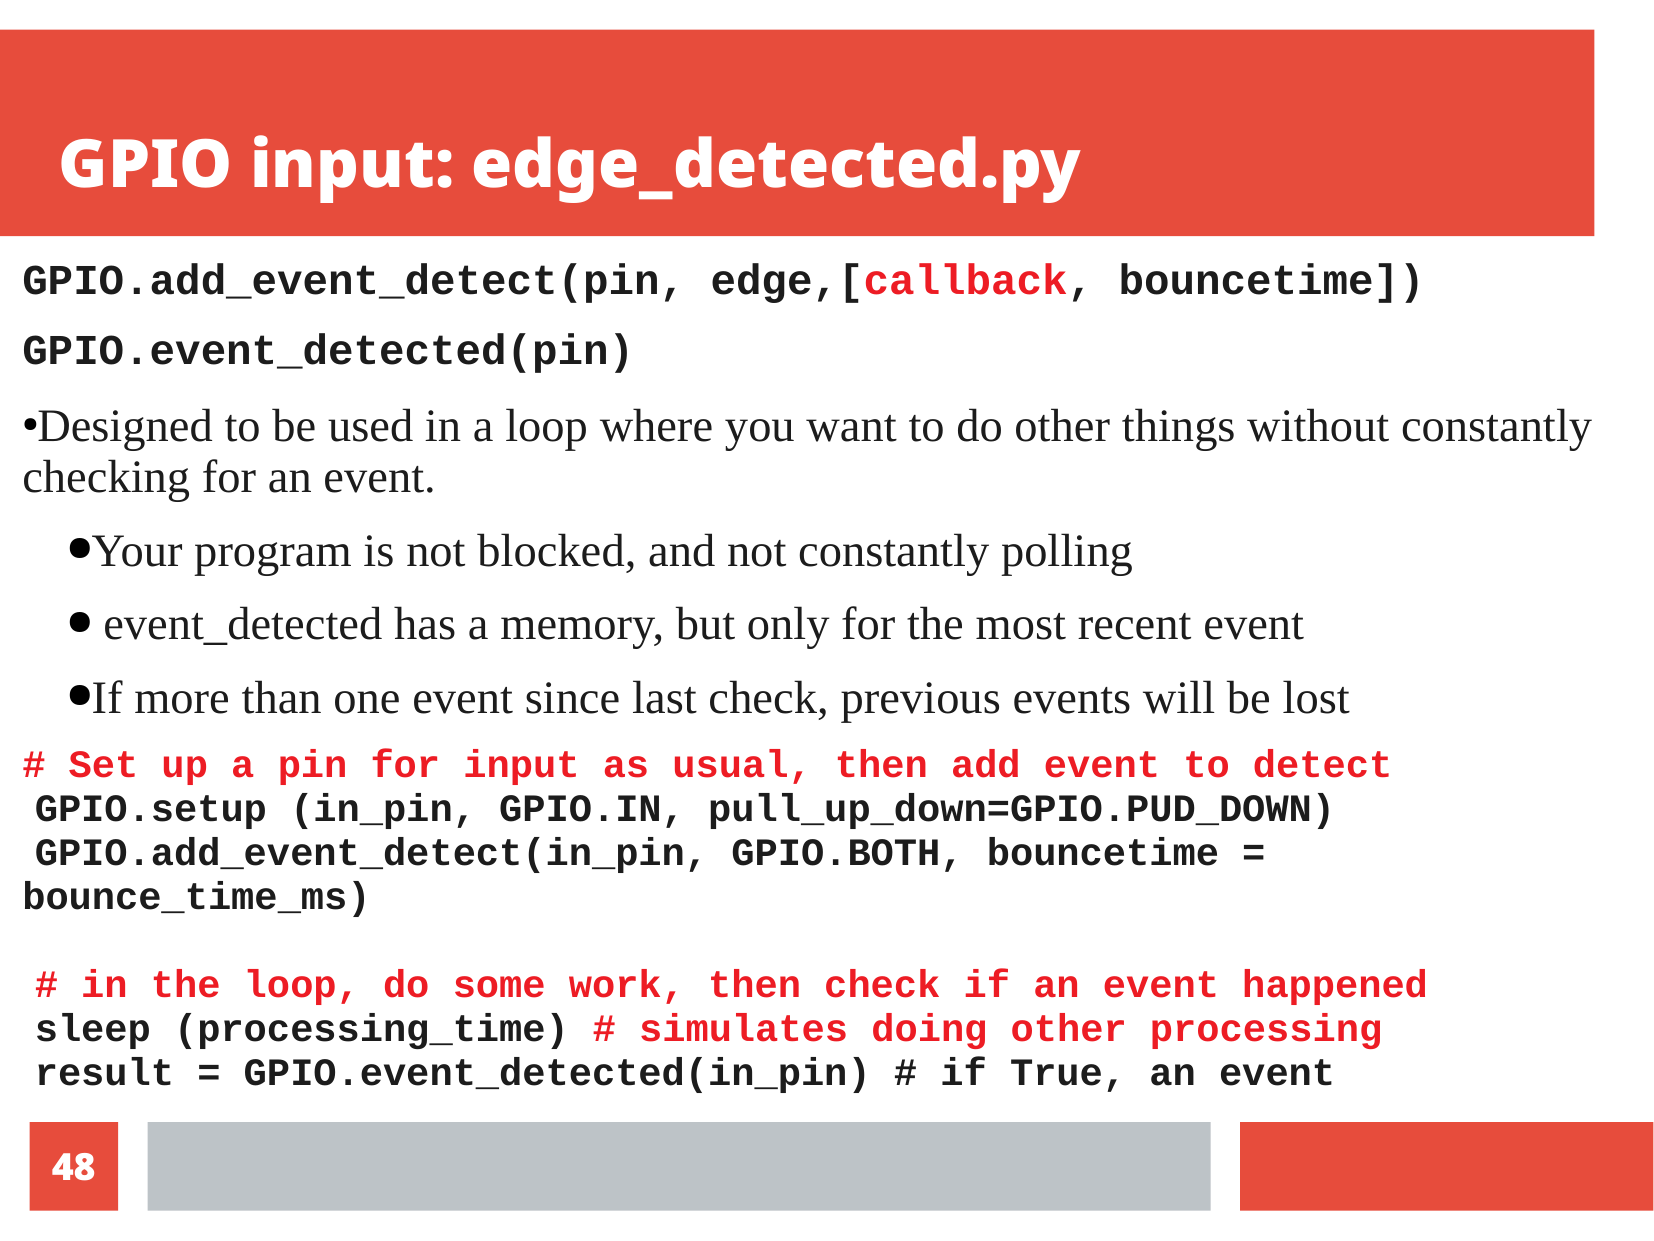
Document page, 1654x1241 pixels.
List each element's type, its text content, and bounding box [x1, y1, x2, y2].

title GPIO input: edge_detected.py [59, 59, 1595, 207]
list GPIO.add_event_detect(pin, edge,[callback, bouncetime]) GPIO.event_detected(pin) Designed to be used in a loop where you want to do other things without constantly checking for an event. Your program is not blocked, and not constantly polling event_detected has a memory, but only for the most recent event If more than one event since last check, previous events will be lost # Set up a pin for input as usual, then add event to detect GPIO.setup (in_pin, GPIO.IN, pull_up_down=GPIO.PUD_DOWN) GPIO.add_event_detect(in_pin, GPIO.BOTH, bouncetime = bounce_time_ms) # in the loop, do some work, then check if an event happened sleep (processing_time) # simulates doing other processing result = GPIO.event_detected(in_pin) # if True, an event [22, 259, 1635, 1098]
